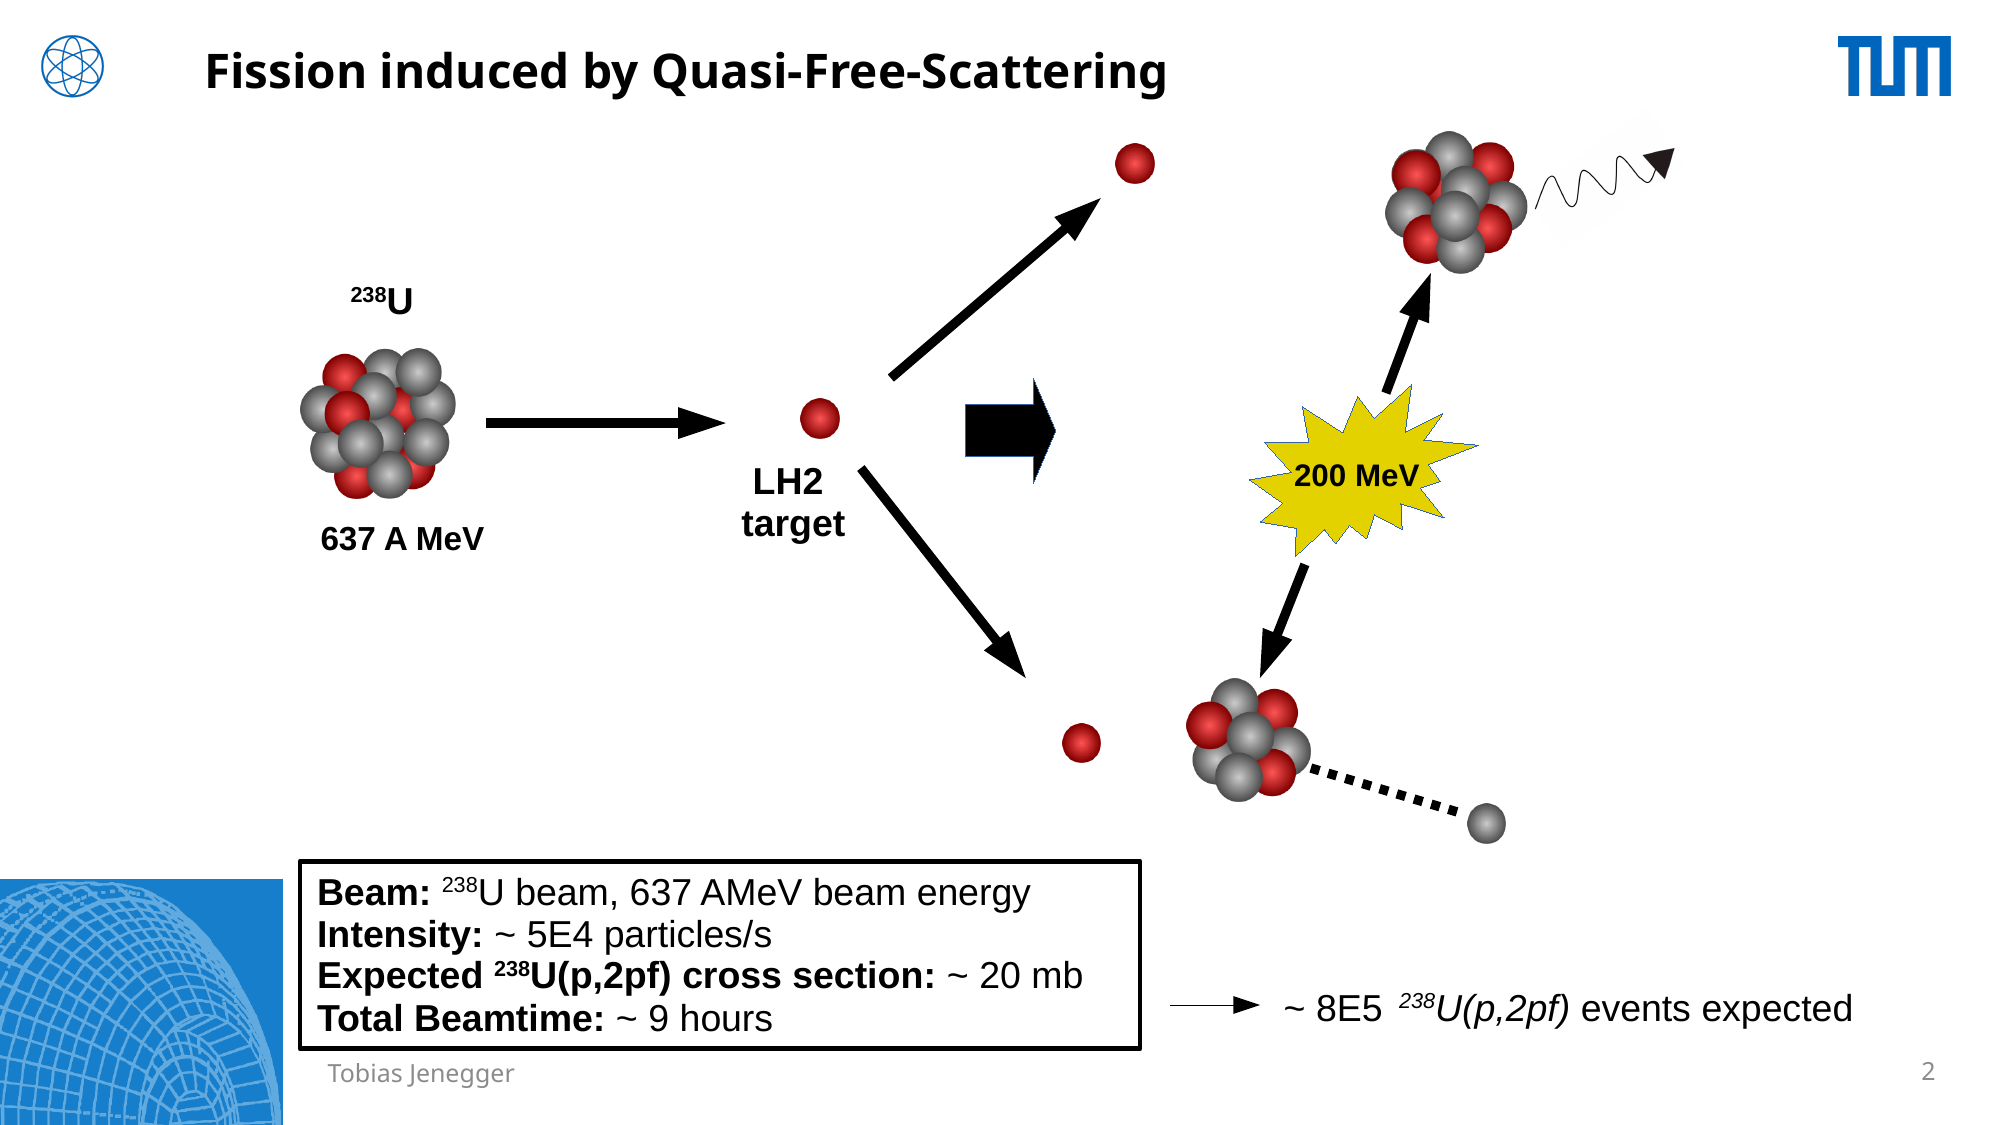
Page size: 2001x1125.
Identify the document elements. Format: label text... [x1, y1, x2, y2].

picture [1385, 108, 1686, 274]
picture [1062, 723, 1101, 763]
text_box 238U [335, 273, 576, 330]
picture [800, 398, 840, 439]
text_box [965, 378, 1056, 484]
text_box [1249, 474, 1445, 557]
picture [0, 879, 283, 1125]
text_box 200 MeV [1279, 450, 1565, 502]
picture [1186, 678, 1311, 802]
text_box [1264, 384, 1479, 459]
text_box Beam: 238U beam, 637 AMeV beam energy Intensity: ~ 5E4 particles/s Expected 238U(p,2pf) cross section: ~ 20 mb Total Beamtime: ~ 9 hours [300, 861, 1141, 1049]
picture [36, 30, 108, 101]
title Fission induced by Quasi-Free-Scattering [189, 32, 1861, 109]
text_box ~ 8E5 238U(p,2pf) events expected [1268, 979, 1899, 1079]
text_box 637 A MeV [305, 513, 561, 612]
picture [300, 348, 456, 499]
picture [1861, 36, 1951, 96]
text_box Tobias Jenegger [312, 1042, 588, 1103]
text_box <number> [1500, 1042, 1951, 1103]
text_box LH2 target [710, 453, 876, 552]
picture [1467, 803, 1506, 844]
picture [1115, 143, 1155, 184]
